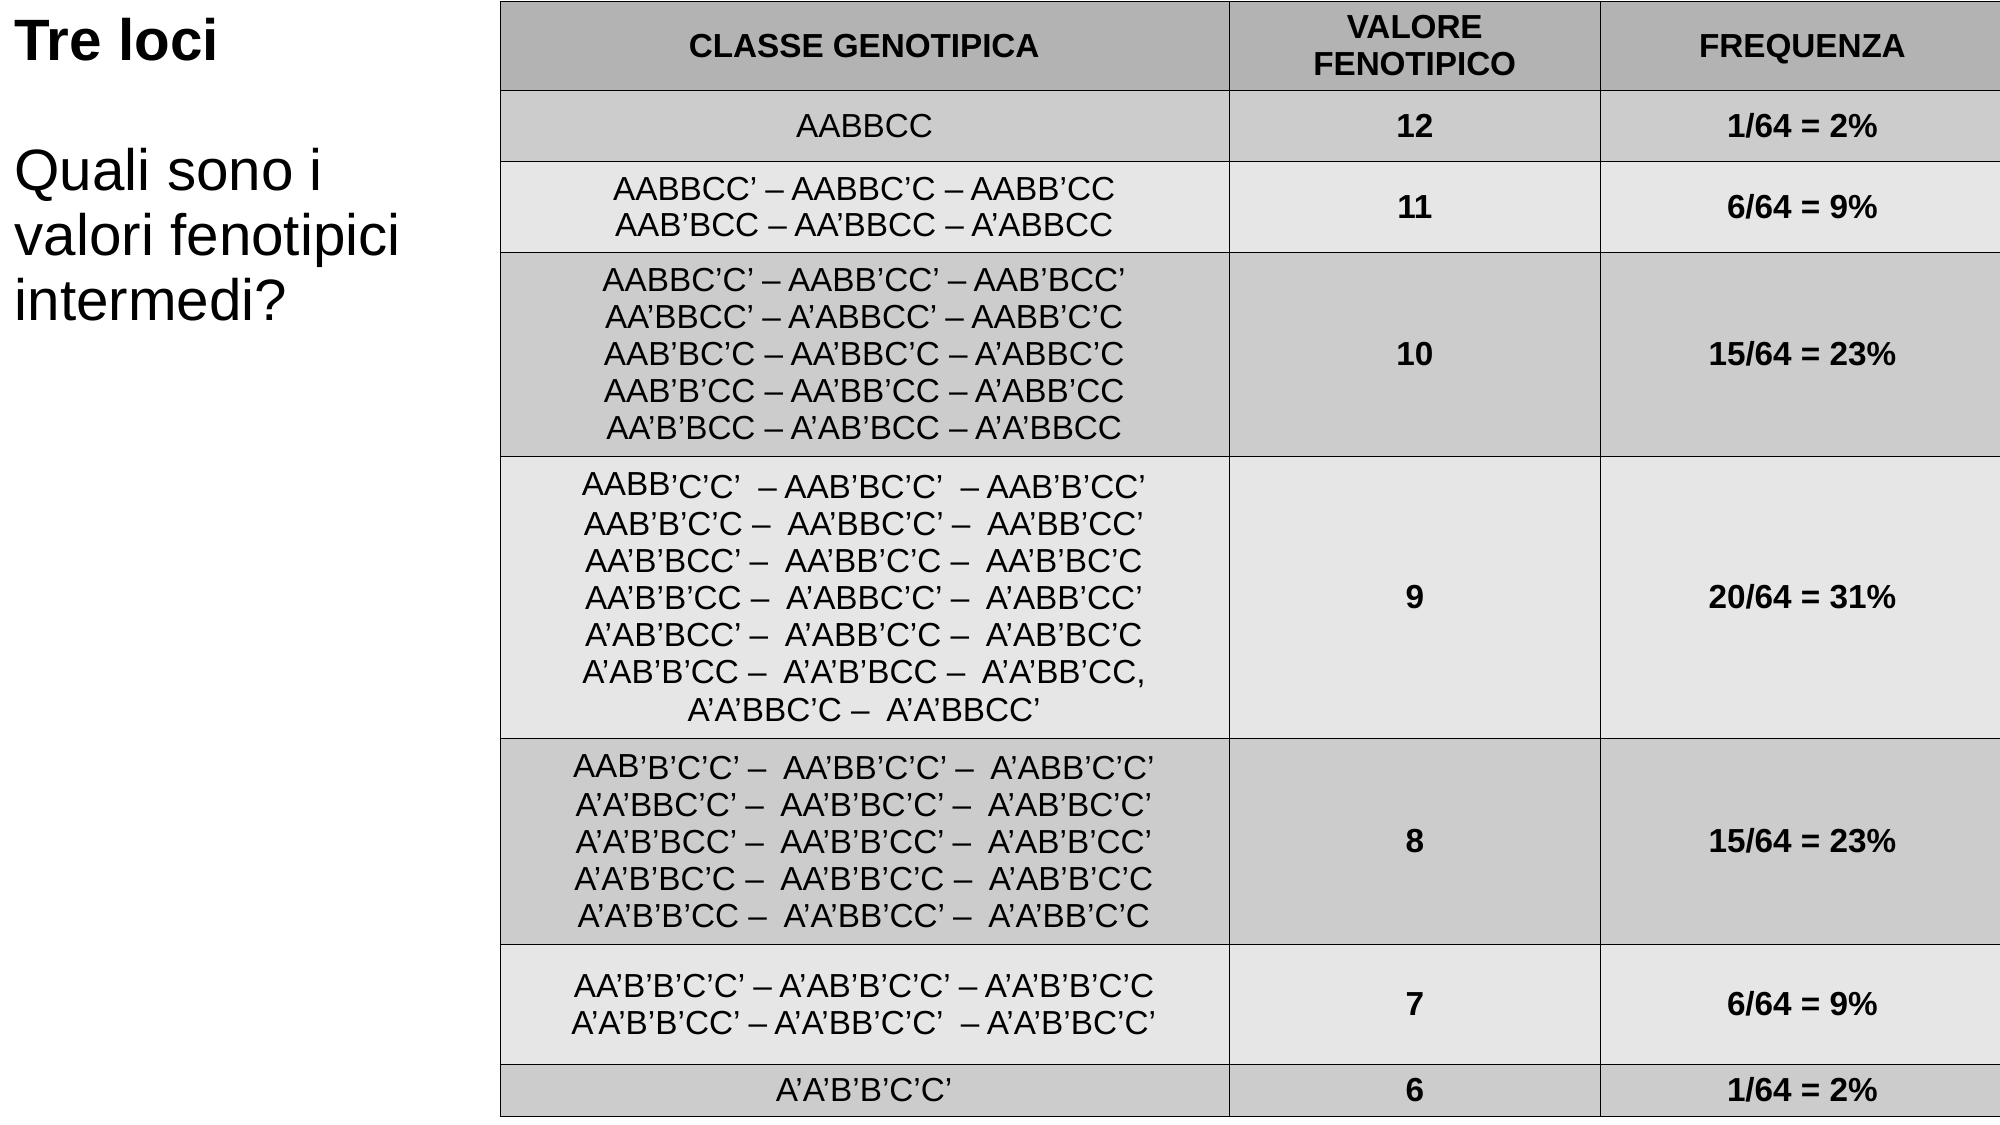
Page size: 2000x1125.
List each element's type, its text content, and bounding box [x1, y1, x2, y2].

table_cell 15/64 = 23% [1601, 739, 2000, 944]
table_cell 11 [1230, 162, 1600, 252]
table_cell AABBCC [501, 91, 1229, 161]
table_cell AABBC’C’ – AABB’CC’ – AAB’BCC’ AA’BBCC’ – A’ABBCC’ – AABB’C’C AAB’BC’C – AA’BBC’C – A’ABBC’C AAB’B’CC – AA’BB’CC – A’ABB’CC AA’B’BCC – A’AB’BCC – A’A’BBCC [501, 253, 1229, 456]
table_cell AABBCC’ – AABBC’C – AABB’CC AAB’BCC – AA’BBCC – A’ABBCC [501, 162, 1229, 252]
table_cell 12 [1230, 91, 1600, 161]
table_header VALORE FENOTIPICO [1230, 2, 1600, 90]
table_cell 6 [1230, 1065, 1600, 1116]
table_cell 9 [1230, 457, 1600, 738]
table_cell A’A’B’B’C’C’ [501, 1065, 1229, 1116]
table_cell 7 [1230, 945, 1600, 1064]
table_cell 1/64 = 2% [1601, 1065, 2000, 1116]
table_cell 6/64 = 9% [1601, 162, 2000, 252]
table_cell 20/64 = 31% [1601, 457, 2000, 738]
table_cell AAB’B’C’C’ – AA’BB’C’C’ – A’ABB’C’C’ A’A’BBC’C’ – AA’B’BC’C’ – A’AB’BC’C’ A’A’B’BCC’ – AA’B’B’CC’ – A’AB’B’CC’ A’A’B’BC’C – AA’B’B’C’C – A’AB’B’C’C A’A’B’B’CC – A’A’BB’CC’ – A’A’BB’C’C [501, 739, 1229, 944]
table_cell 1/64 = 2% [1601, 91, 2000, 161]
table_cell 6/64 = 9% [1601, 945, 2000, 1064]
table_cell 8 [1230, 739, 1600, 944]
table_cell 15/64 = 23% [1601, 253, 2000, 456]
table_cell AABB’C’C’ – AAB’BC’C’ – AAB’B’CC’ AAB’B’C’C – AA’BBC’C’ – AA’BB’CC’ AA’B’BCC’ – AA’BB’C’C – AA’B’BC’C AA’B’B’CC – A’ABBC’C’ – A’ABB’CC’ A’AB’BCC’ – A’ABB’C’C – A’AB’BC’C A’AB’B’CC – A’A’B’BCC – A’A’BB’CC, A’A’BBC’C – A’A’BBCC’ [501, 457, 1229, 738]
table_cell 10 [1230, 253, 1600, 456]
table_cell AA’B’B’C’C’ – A’AB’B’C’C’ – A’A’B’B’C’C A’A’B’B’CC’ – A’A’BB’C’C’ – A’A’B’BC’C’ [501, 945, 1229, 1064]
text_box Tre loci Quali sono i valori fenotipici intermedi? [0, 0, 1979, 340]
table_header CLASSE GENOTIPICA [501, 2, 1229, 90]
table_header FREQUENZA [1601, 2, 2000, 90]
